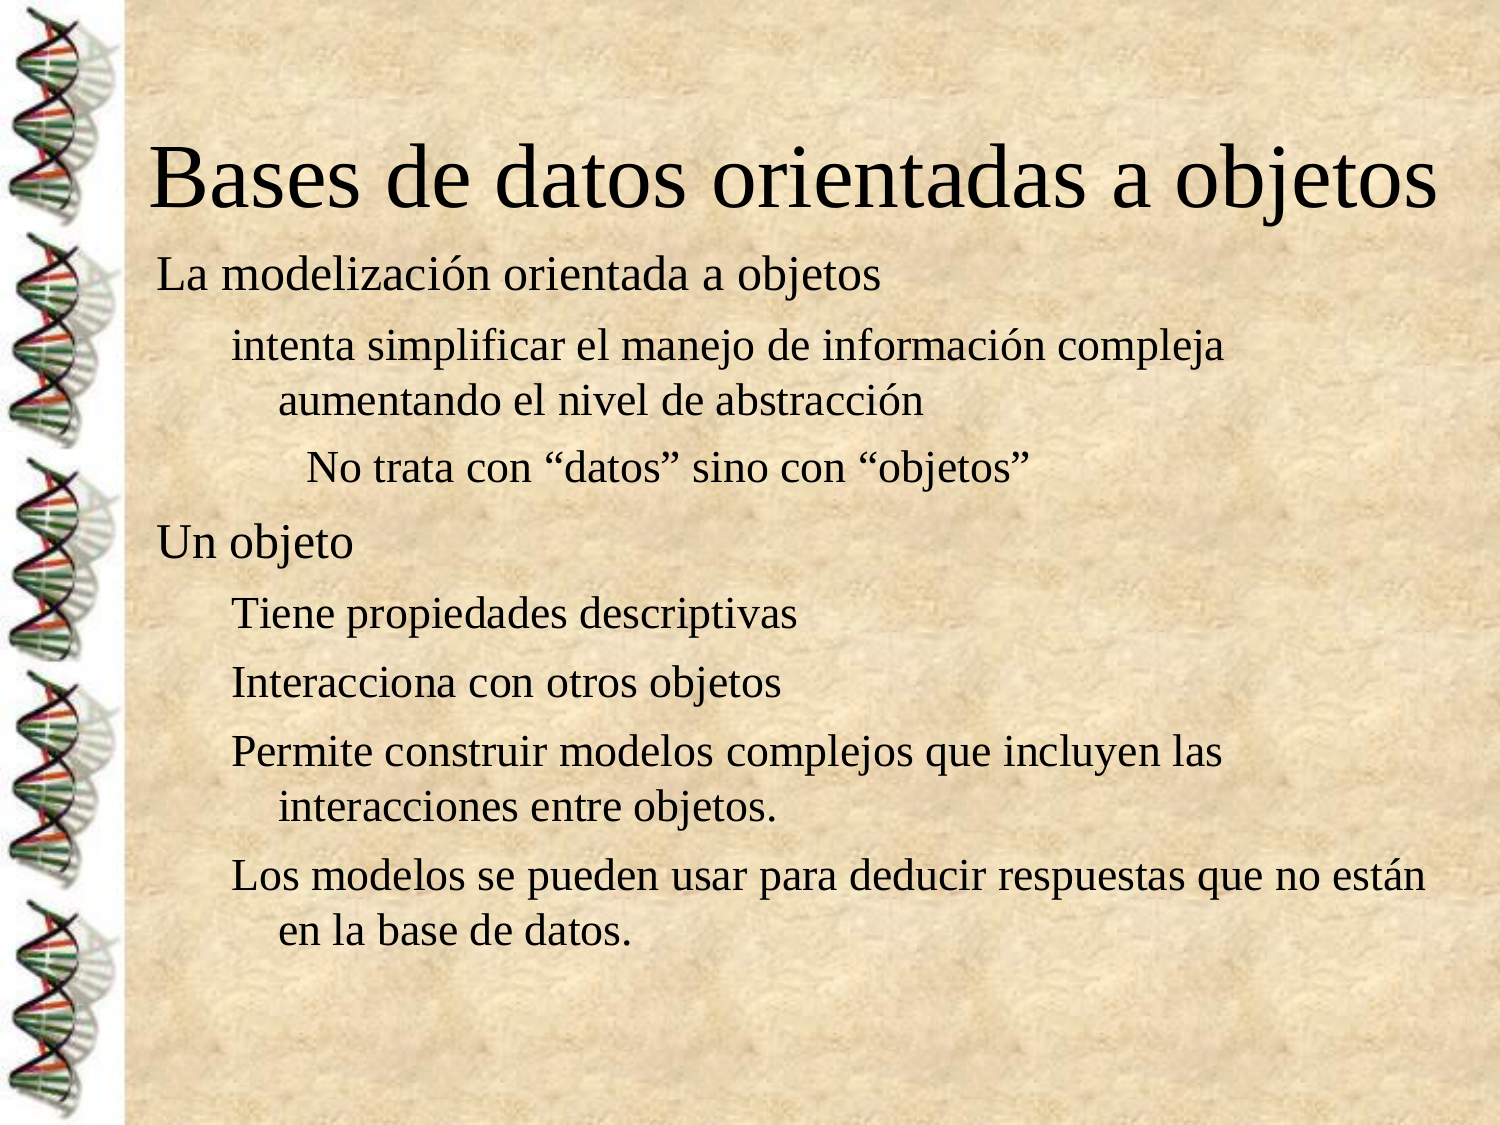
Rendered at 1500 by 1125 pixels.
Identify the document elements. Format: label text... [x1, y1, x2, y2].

list La modelización orientada a objetos intenta simplificar el manejo de información compleja aumentando el nivel de abstracción No trata con “datos” sino con “objetos” Un objeto Tiene propiedades descriptivas Interacciona con otros objetos Permite construir modelos complejos que incluyen las interacciones entre objetos. Los modelos se pueden usar para deducir respuestas que no están en la base de datos. [156, 241, 1432, 1115]
picture [0, 0, 1500, 1125]
title Bases de datos orientadas a objetos [139, 58, 1452, 286]
